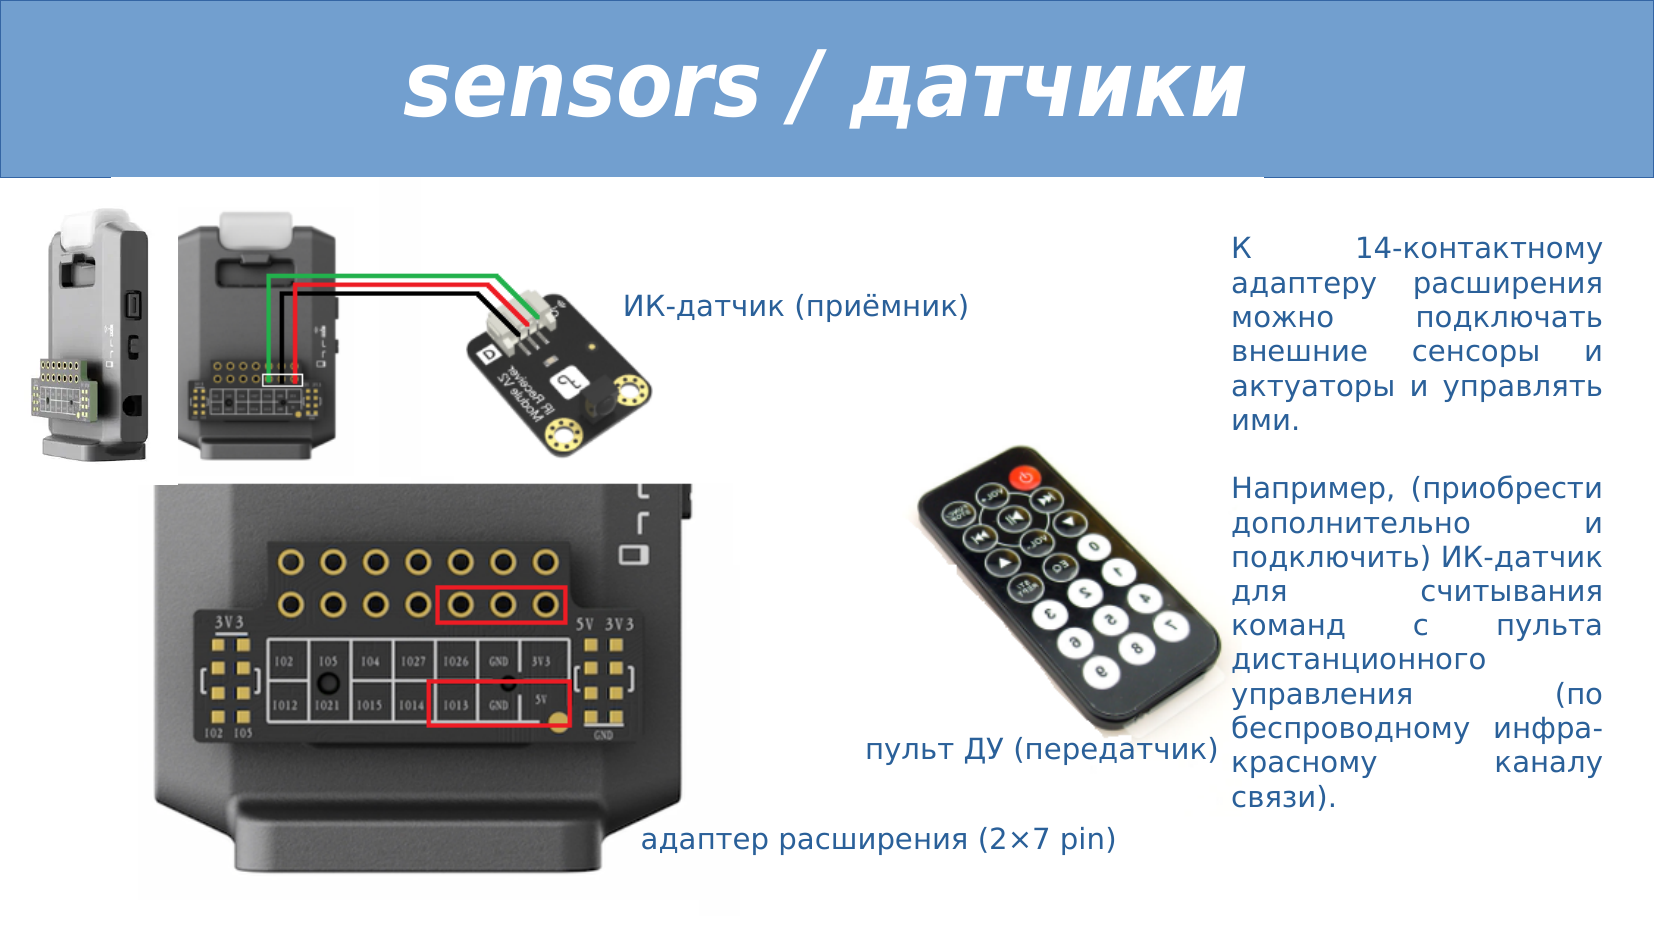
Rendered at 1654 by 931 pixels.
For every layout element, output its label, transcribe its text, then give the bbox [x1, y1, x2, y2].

text_box sensors / датчики [11, 23, 1642, 178]
picture [5, 177, 1264, 916]
text_box К 14-контактному адаптеру расширения можно подключать внешние сенсоры и актуаторы и управлять ими. Например, (приобрести дополнительно и подключить) ИК-датчик для считывания команд с пульта дистанционного управления (по беспроводному инфра-красному каналу связи). [1216, 224, 1619, 898]
text_box адаптер расширения (2×7 pin) [625, 814, 1158, 865]
text_box [0, 0, 1654, 178]
text_box пульт ДУ (передатчик) [850, 724, 1253, 774]
text_box ИК-датчик (приёмник) [608, 281, 1010, 331]
